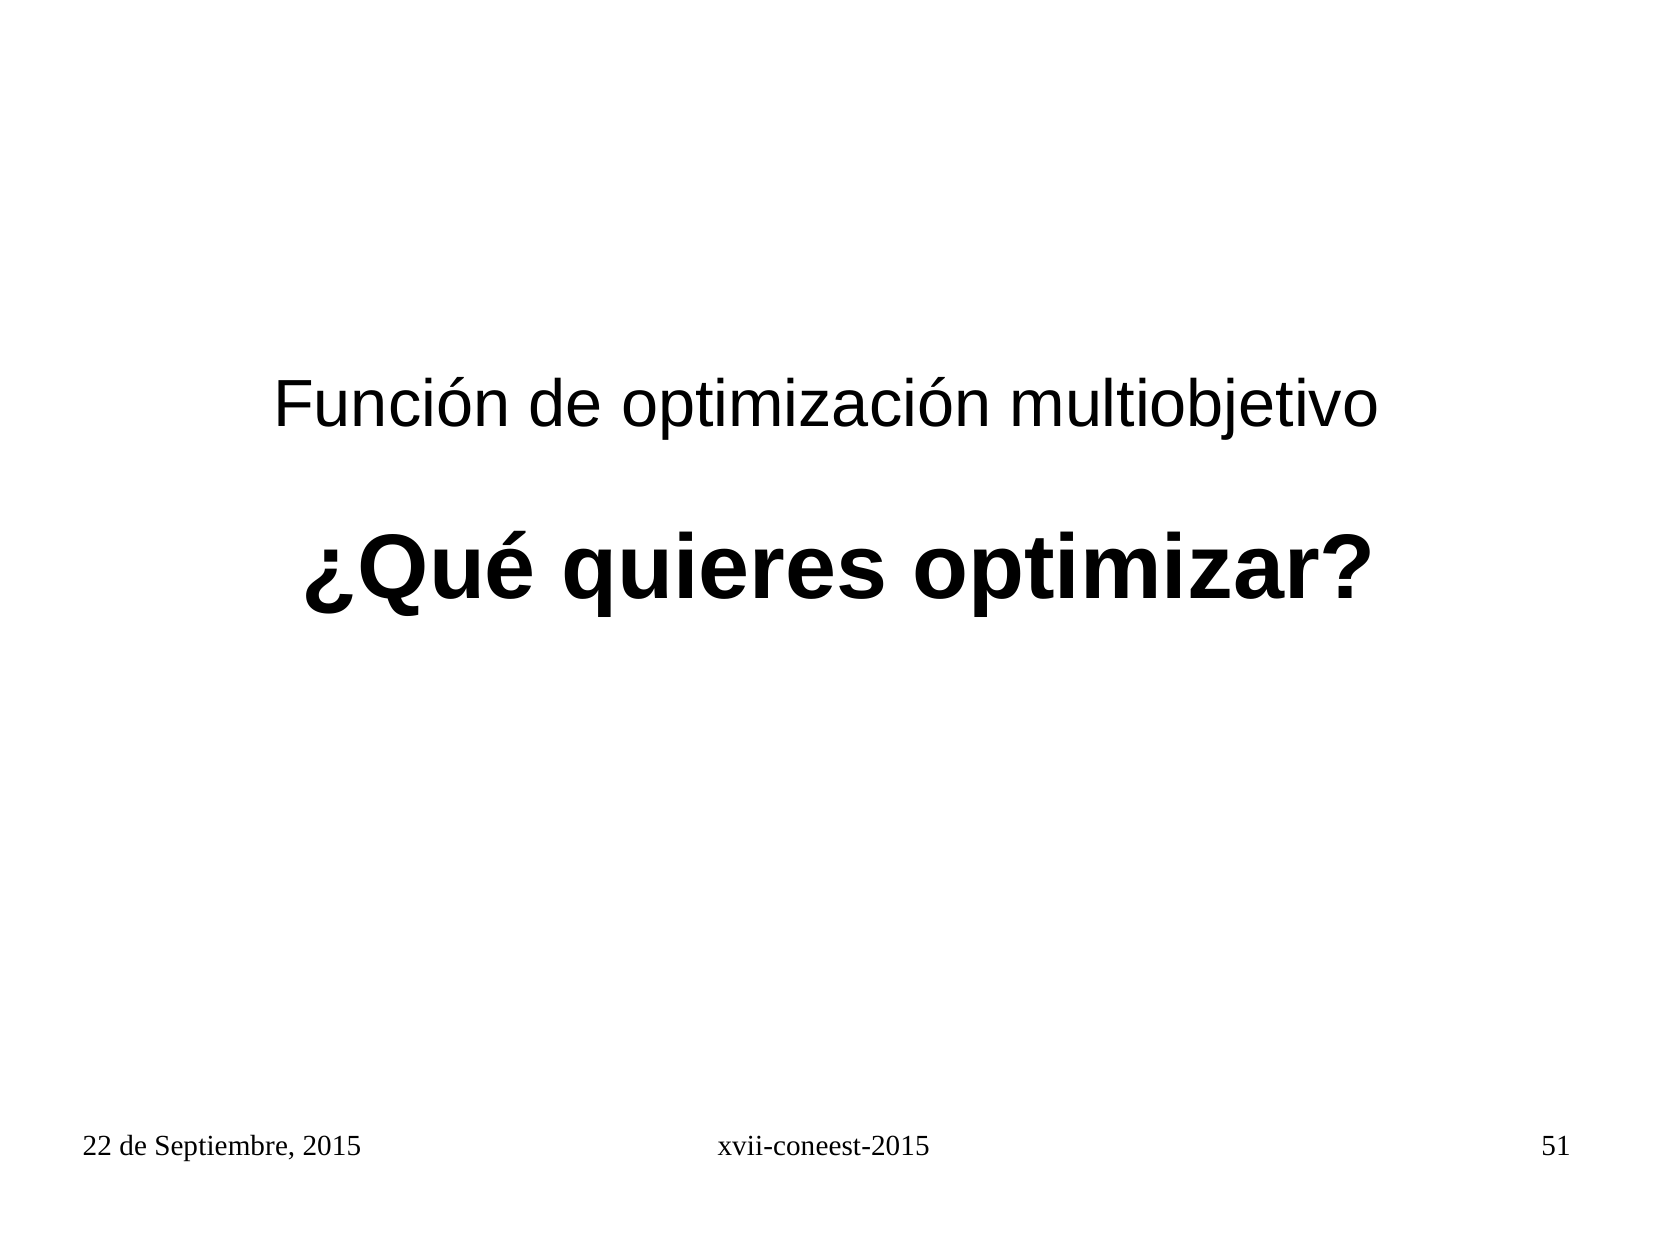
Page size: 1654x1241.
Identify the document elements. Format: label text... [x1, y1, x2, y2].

subtitle Función de optimización multiobjetivo ¿Qué quieres optimizar? [82, 49, 1571, 1010]
